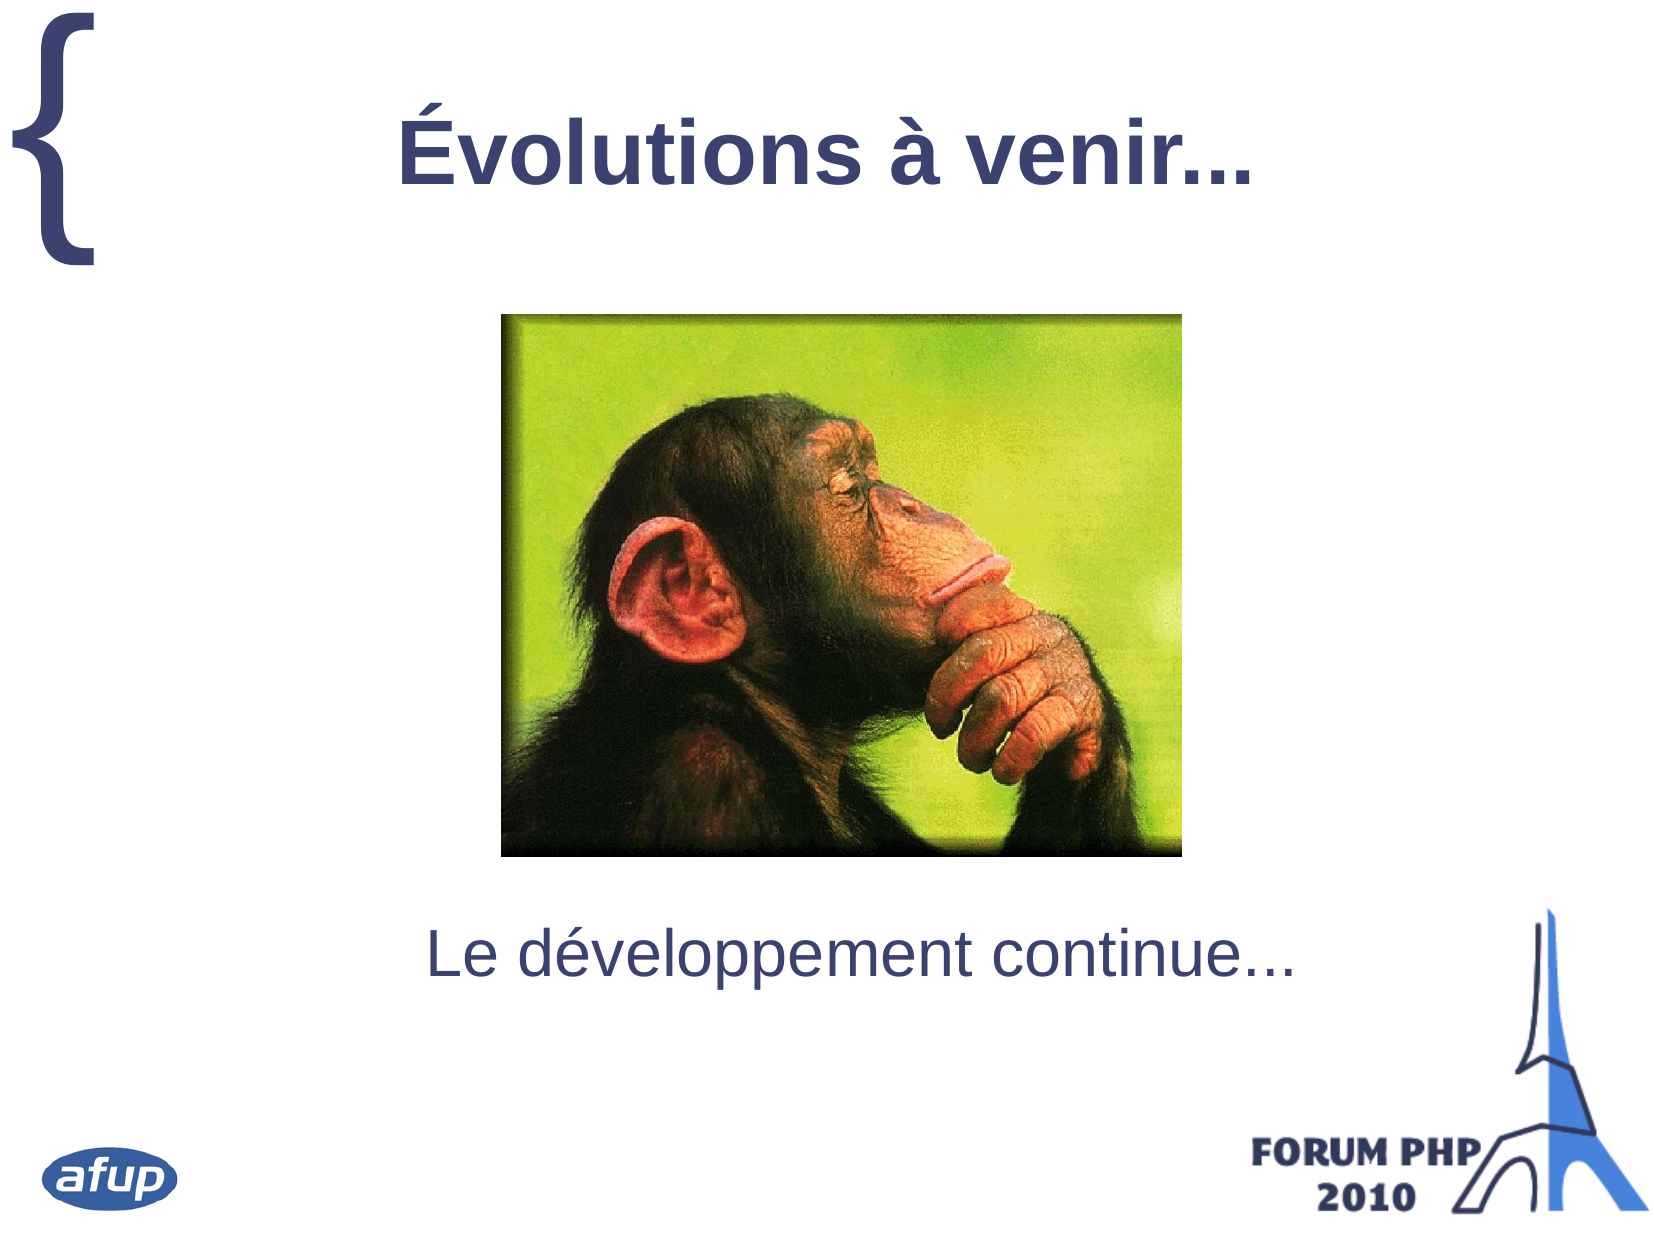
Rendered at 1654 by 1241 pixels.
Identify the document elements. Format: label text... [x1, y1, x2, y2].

picture [1240, 872, 1650, 1241]
picture [501, 314, 1182, 857]
list Le développement continue... [82, 290, 1571, 1109]
title Évolutions à venir... [82, 49, 1571, 257]
picture [41, 1146, 178, 1211]
